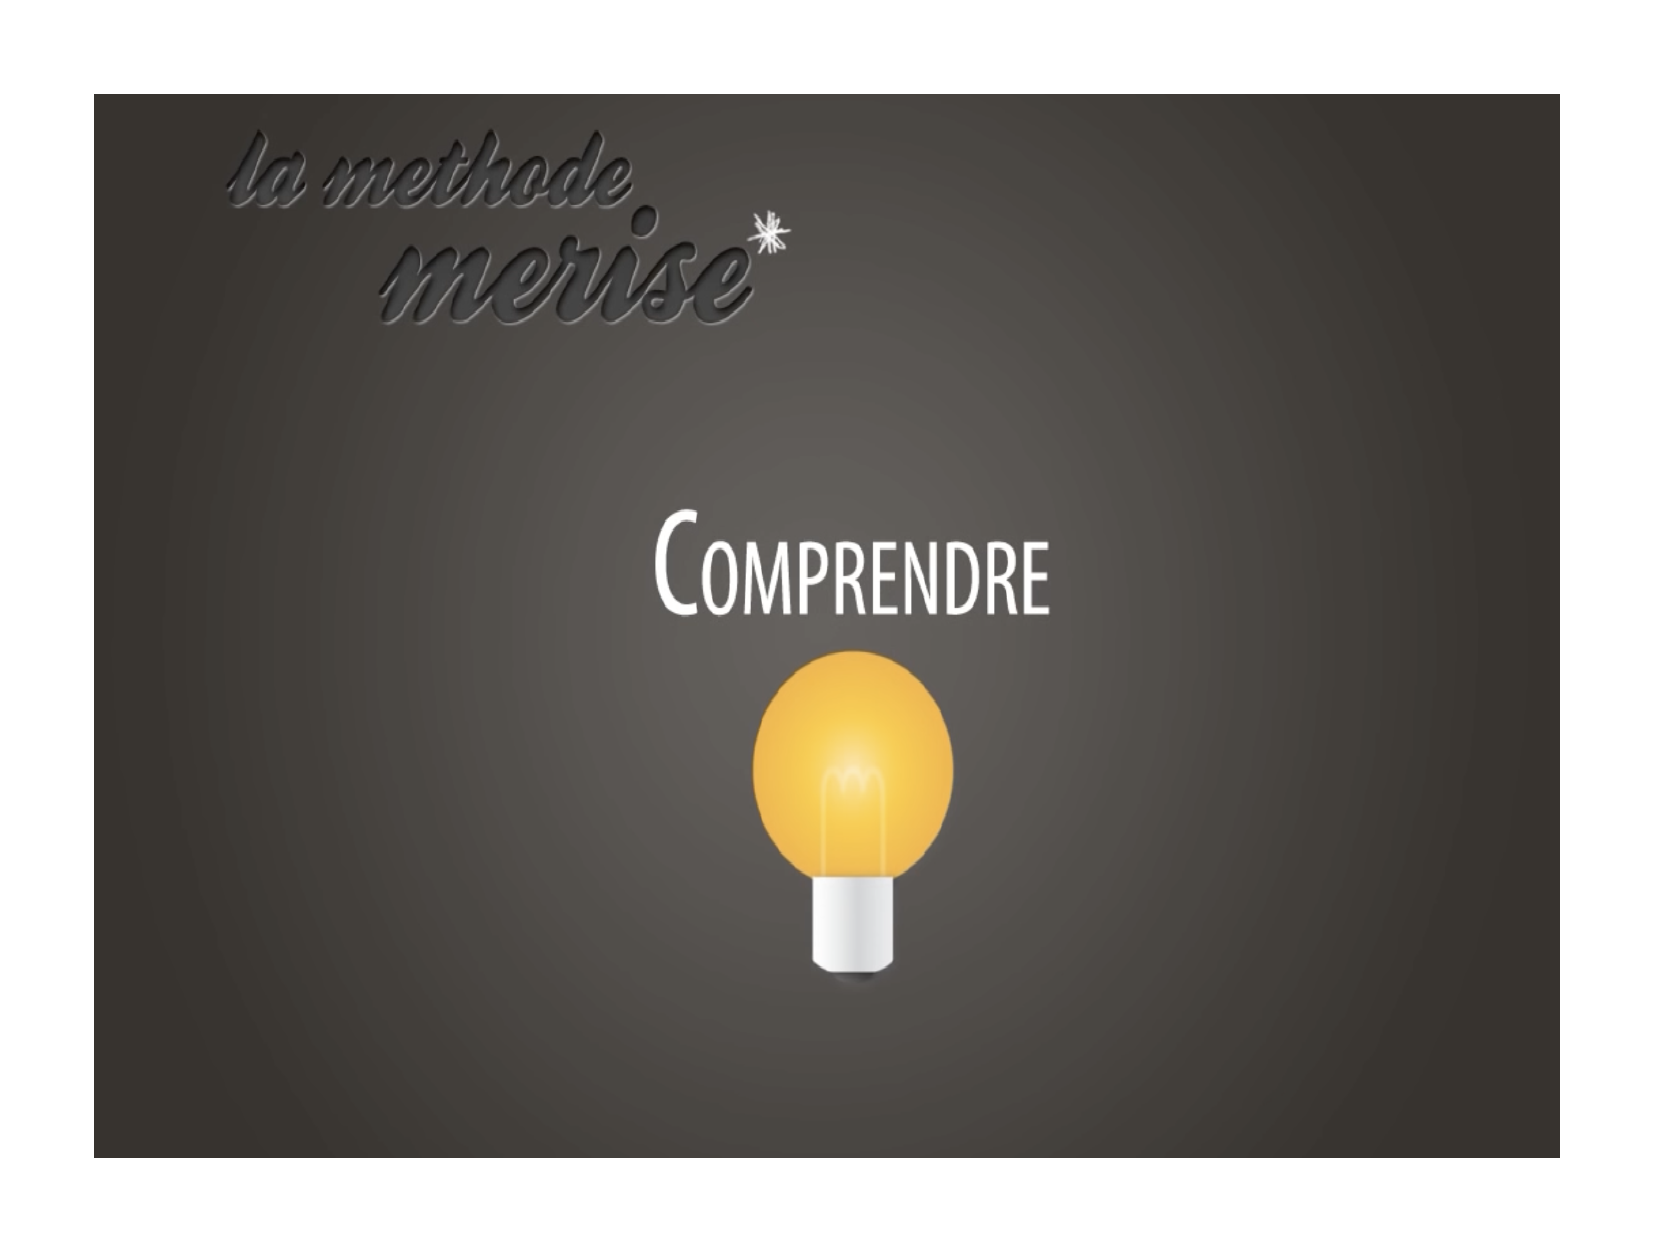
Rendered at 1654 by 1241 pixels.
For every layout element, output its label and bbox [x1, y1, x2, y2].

picture [94, 94, 1560, 1158]
